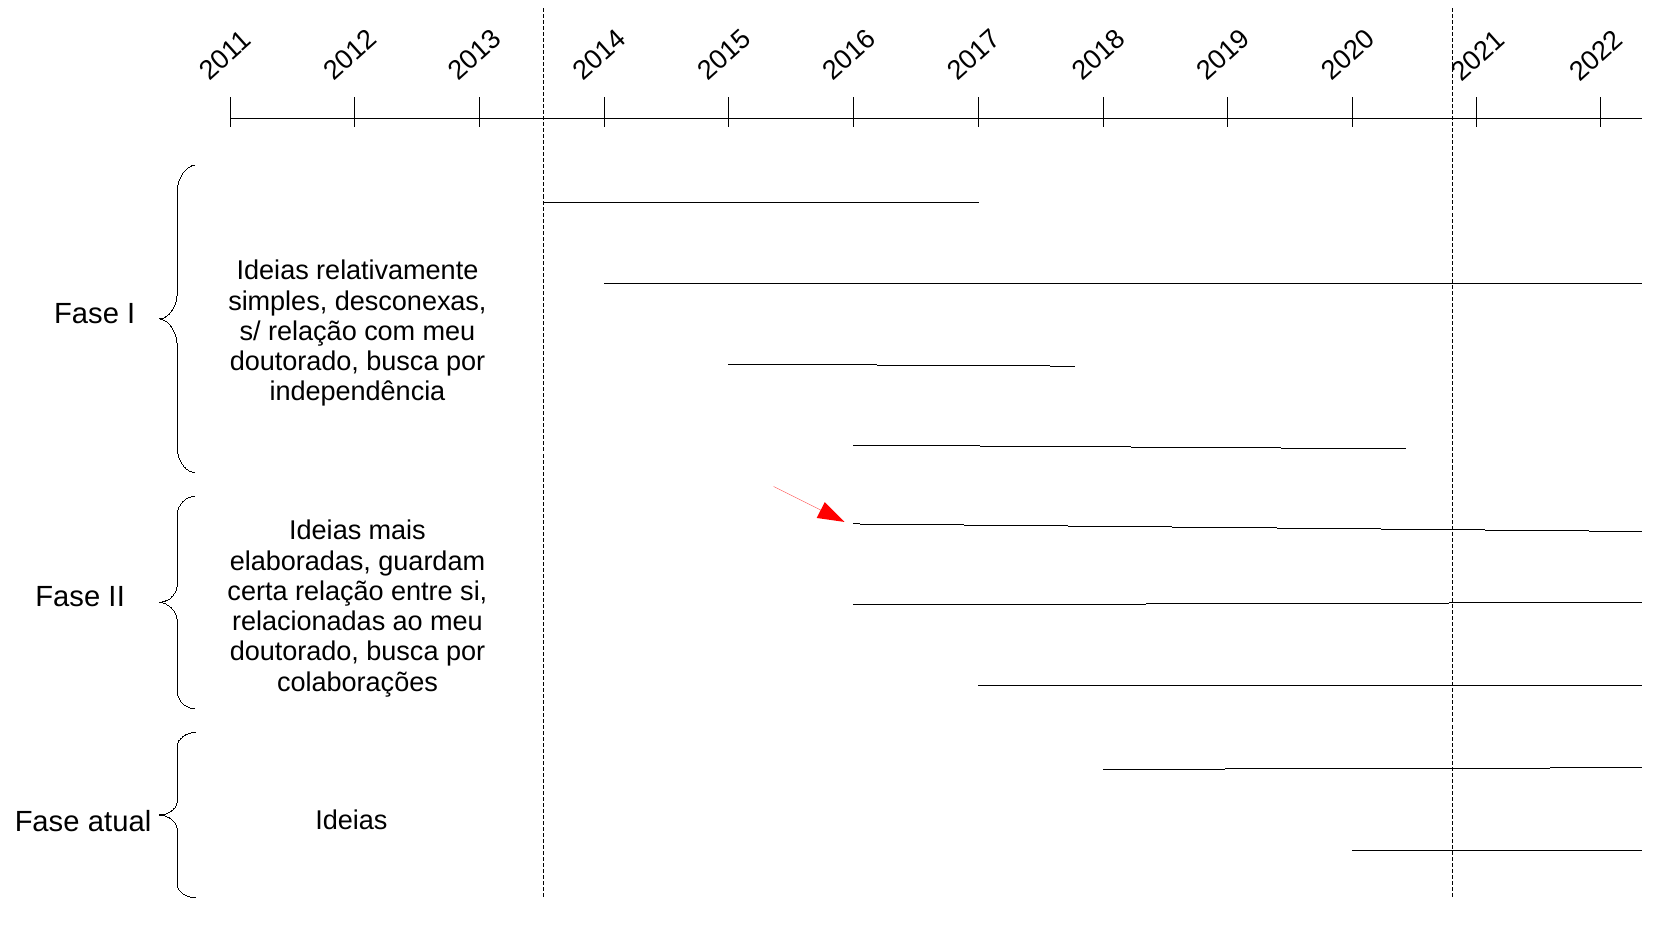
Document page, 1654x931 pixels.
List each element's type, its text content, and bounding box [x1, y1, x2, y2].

text_box [590, 147, 886, 211]
text_box 2014 [550, 8, 648, 102]
text_box Ideias [277, 797, 426, 857]
text_box 2015 [675, 8, 773, 102]
text_box [1086, 714, 1654, 931]
text_box Ideias relativamente simples, desconexas, s/ relação com meu doutorado, busca por independência [200, 248, 514, 415]
text_box 2018 [1049, 8, 1147, 102]
text_box 2022 [1547, 8, 1645, 102]
text_box 2020 [1299, 8, 1397, 102]
text_box Fase II [20, 572, 192, 672]
text_box Ideias mais elaboradas, guardam certa relação entre si, relacionadas ao meu doutorado, busca por colaborações [200, 507, 514, 705]
text_box 2011 [177, 8, 273, 101]
text_box 2013 [425, 8, 523, 102]
text_box 2019 [1174, 8, 1272, 102]
text_box 2021 [1429, 8, 1526, 102]
text_box 2017 [924, 8, 1022, 102]
text_box [968, 632, 1654, 695]
text_box Fase atual [0, 797, 213, 897]
text_box Fase I [39, 289, 151, 337]
text_box [584, 230, 1654, 612]
text_box 2016 [800, 8, 897, 102]
text_box 2012 [301, 8, 398, 102]
